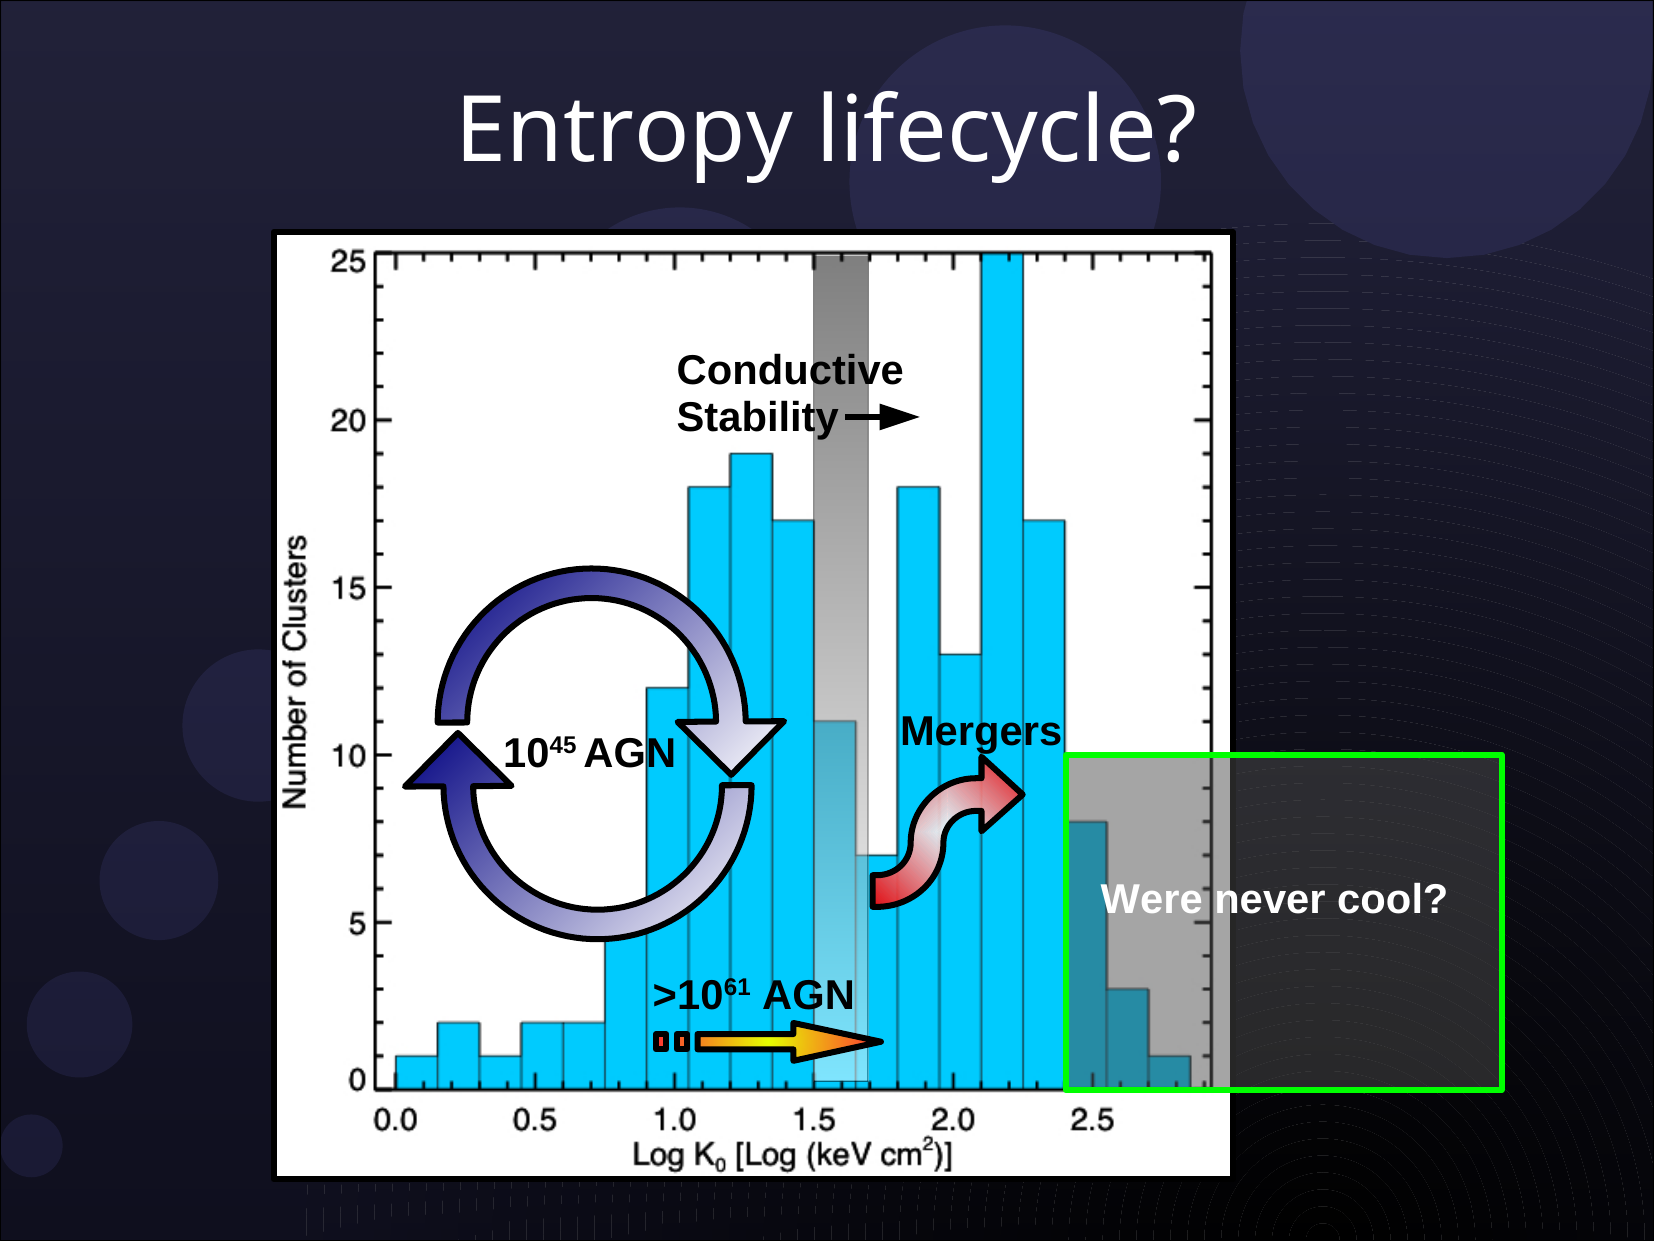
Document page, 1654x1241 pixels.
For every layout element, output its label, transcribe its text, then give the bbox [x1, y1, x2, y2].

text_box [676, 1034, 688, 1050]
text_box Conductive Stability [676, 346, 905, 440]
text_box [404, 732, 752, 940]
text_box Entropy lifecycle? [225, 63, 1429, 194]
text_box 1045 AGN [503, 729, 687, 778]
text_box Mergers [900, 707, 1063, 755]
text_box [872, 756, 1023, 907]
text_box [1065, 754, 1502, 1091]
text_box [437, 568, 785, 775]
text_box [813, 256, 869, 346]
text_box [697, 440, 881, 1082]
picture [276, 234, 1230, 1177]
text_box [655, 1034, 667, 1050]
text_box >1061 AGN [652, 971, 855, 1021]
text_box Were never cool? [1100, 875, 1450, 923]
